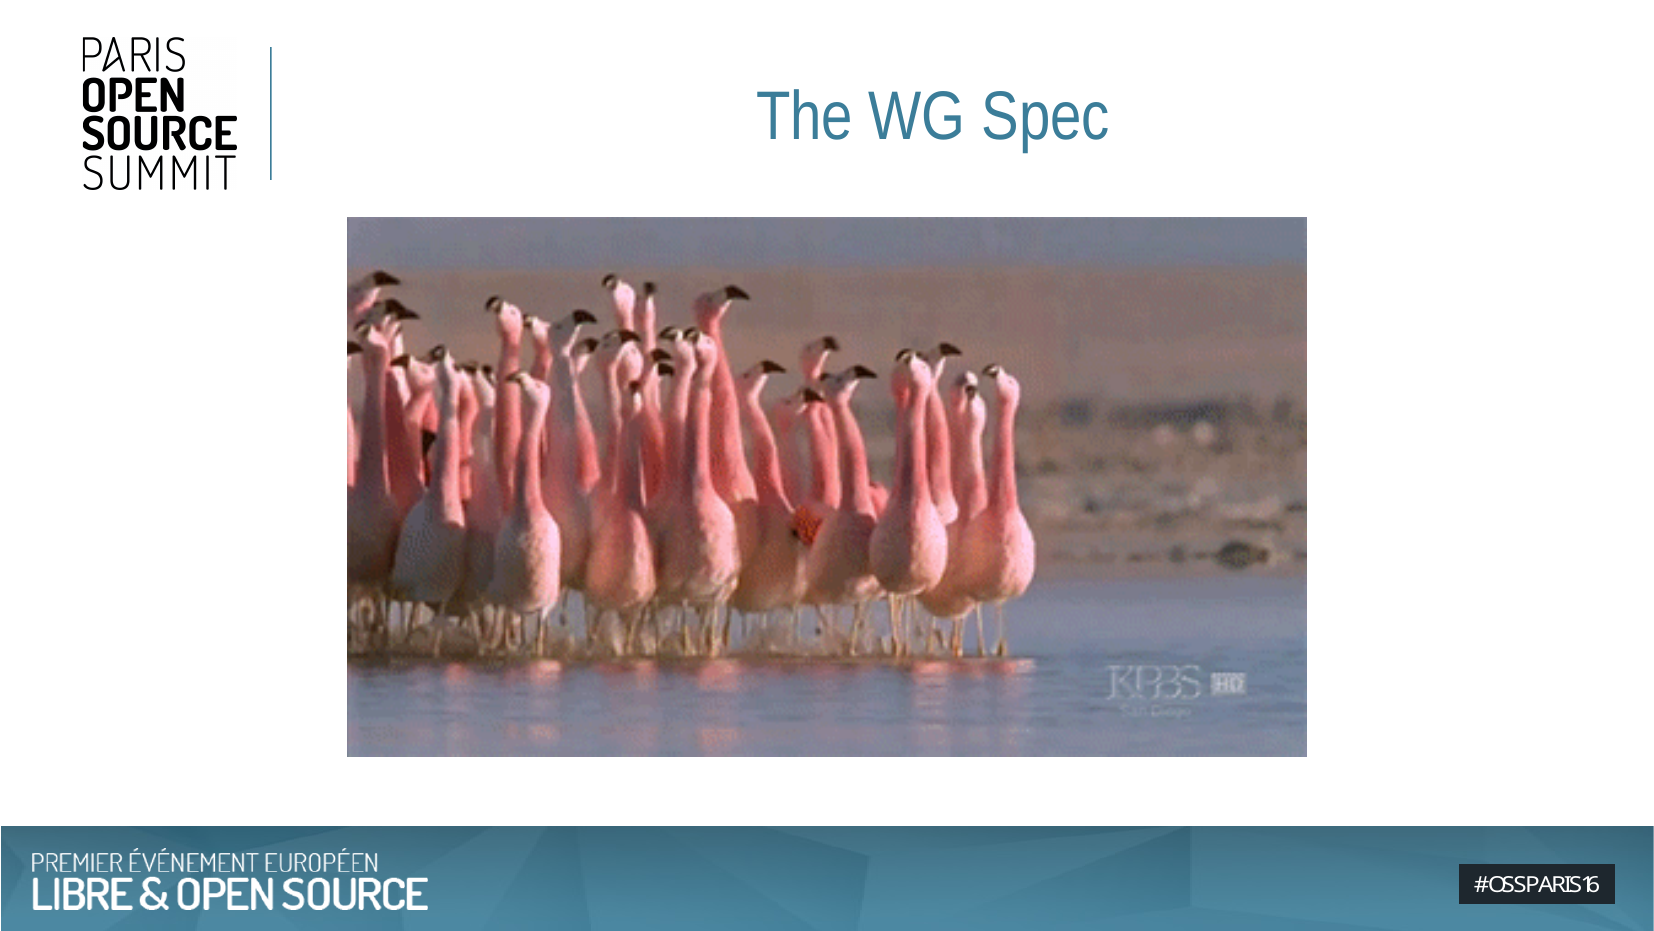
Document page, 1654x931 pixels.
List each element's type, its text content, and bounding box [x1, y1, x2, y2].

title The WG Spec [295, 37, 1571, 193]
picture [347, 217, 1307, 758]
